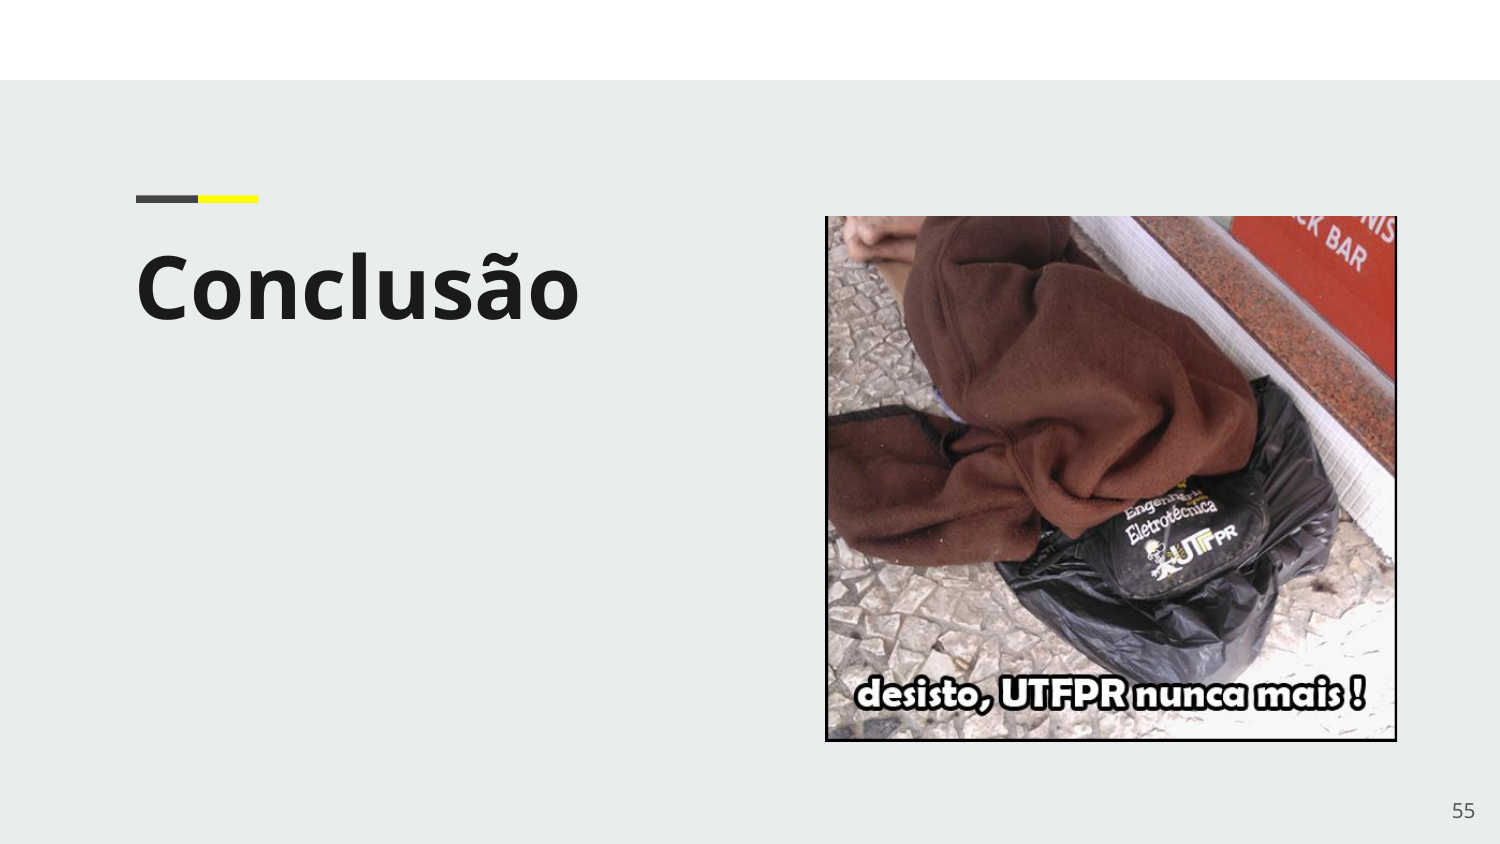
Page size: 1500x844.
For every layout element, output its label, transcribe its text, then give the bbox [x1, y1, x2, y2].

title Conclusão [119, 216, 825, 490]
slide_number <number> [1400, 779, 1491, 844]
picture [825, 216, 1398, 742]
